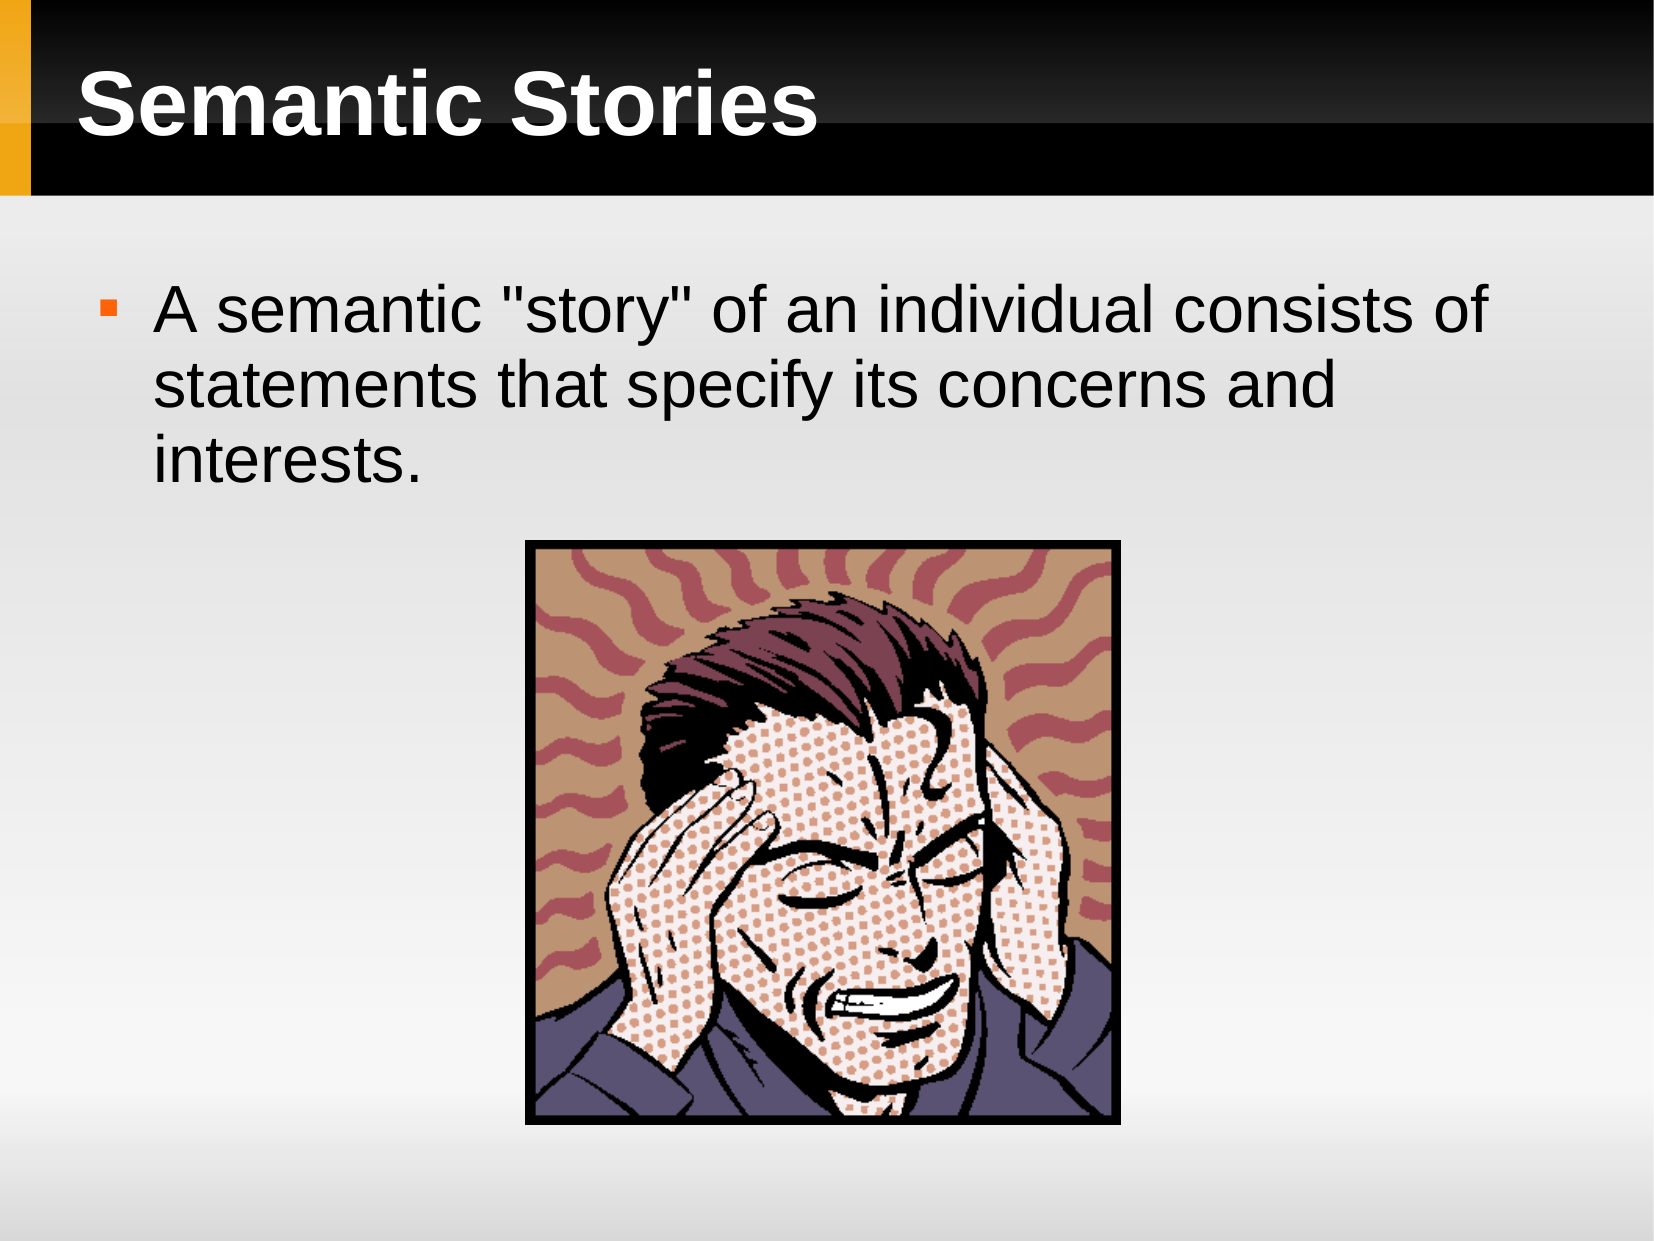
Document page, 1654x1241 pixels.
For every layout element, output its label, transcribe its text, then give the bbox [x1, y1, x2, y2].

list A semantic "story" of an individual consists of statements that specify its concerns and interests. [82, 272, 1571, 1077]
picture [0, 0, 1654, 1241]
title Semantic Stories [76, 7, 1565, 200]
